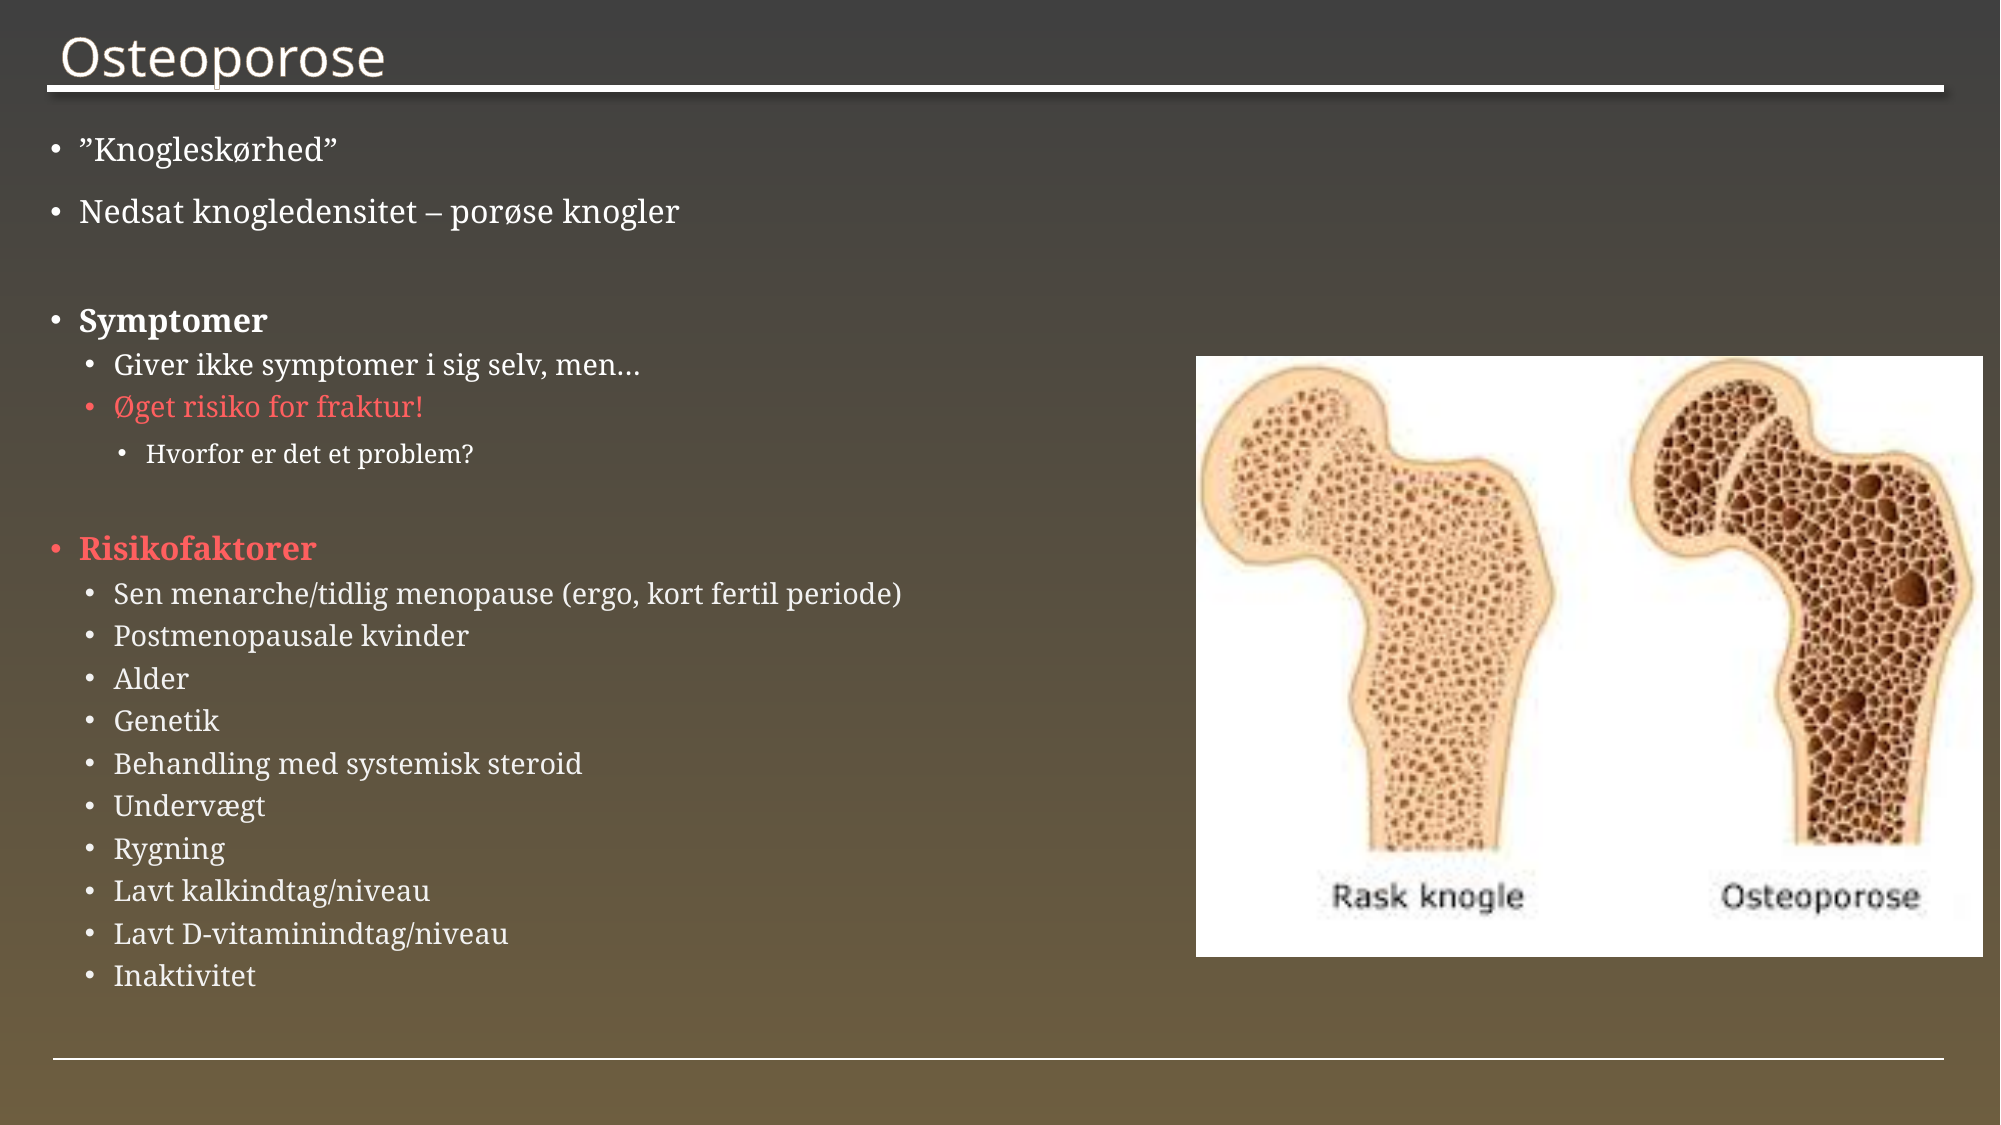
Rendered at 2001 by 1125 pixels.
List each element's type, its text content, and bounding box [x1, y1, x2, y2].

title Osteoporose [59, 29, 1021, 89]
list ”Knogleskørhed” Nedsat knogledensitet – porøse knogler Symptomer Giver ikke symptomer i sig selv, men… Øget risiko for fraktur! Hvorfor er det et problem? Risikofaktorer Sen menarche/tidlig menopause (ergo, kort fertil periode) Postmenopausale kvinder Alder Genetik Behandling med systemisk steroid Undervægt Rygning Lavt kalkindtag/niveau Lavt D-vitaminindtag/niveau Inaktivitet [50, 121, 1942, 1004]
picture [1196, 356, 1983, 957]
